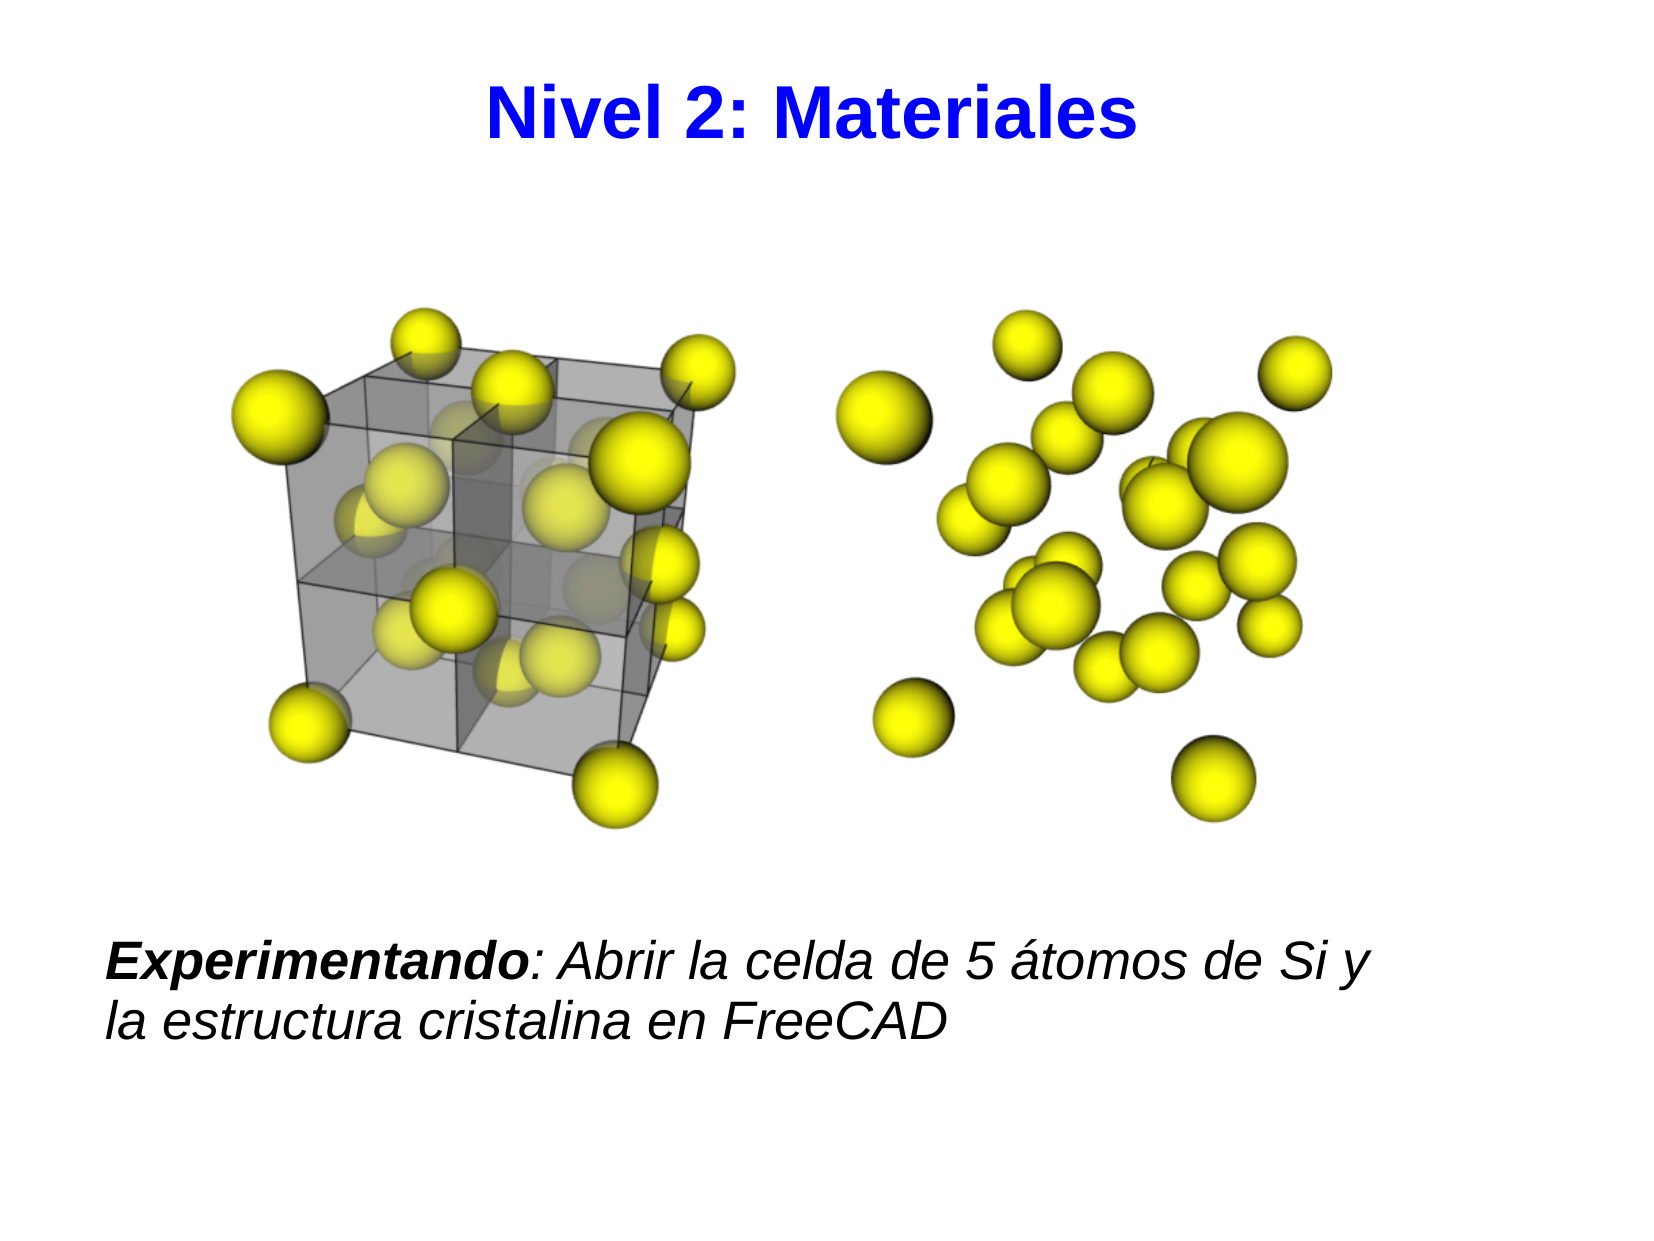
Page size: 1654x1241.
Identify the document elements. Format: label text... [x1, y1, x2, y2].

text_box Experimentando: Abrir la celda de 5 átomos de Si y la estructura cristalina en FreeCAD [105, 930, 1396, 1052]
text_box Nivel 2: Materiales [64, 59, 1561, 166]
picture [195, 254, 1396, 875]
